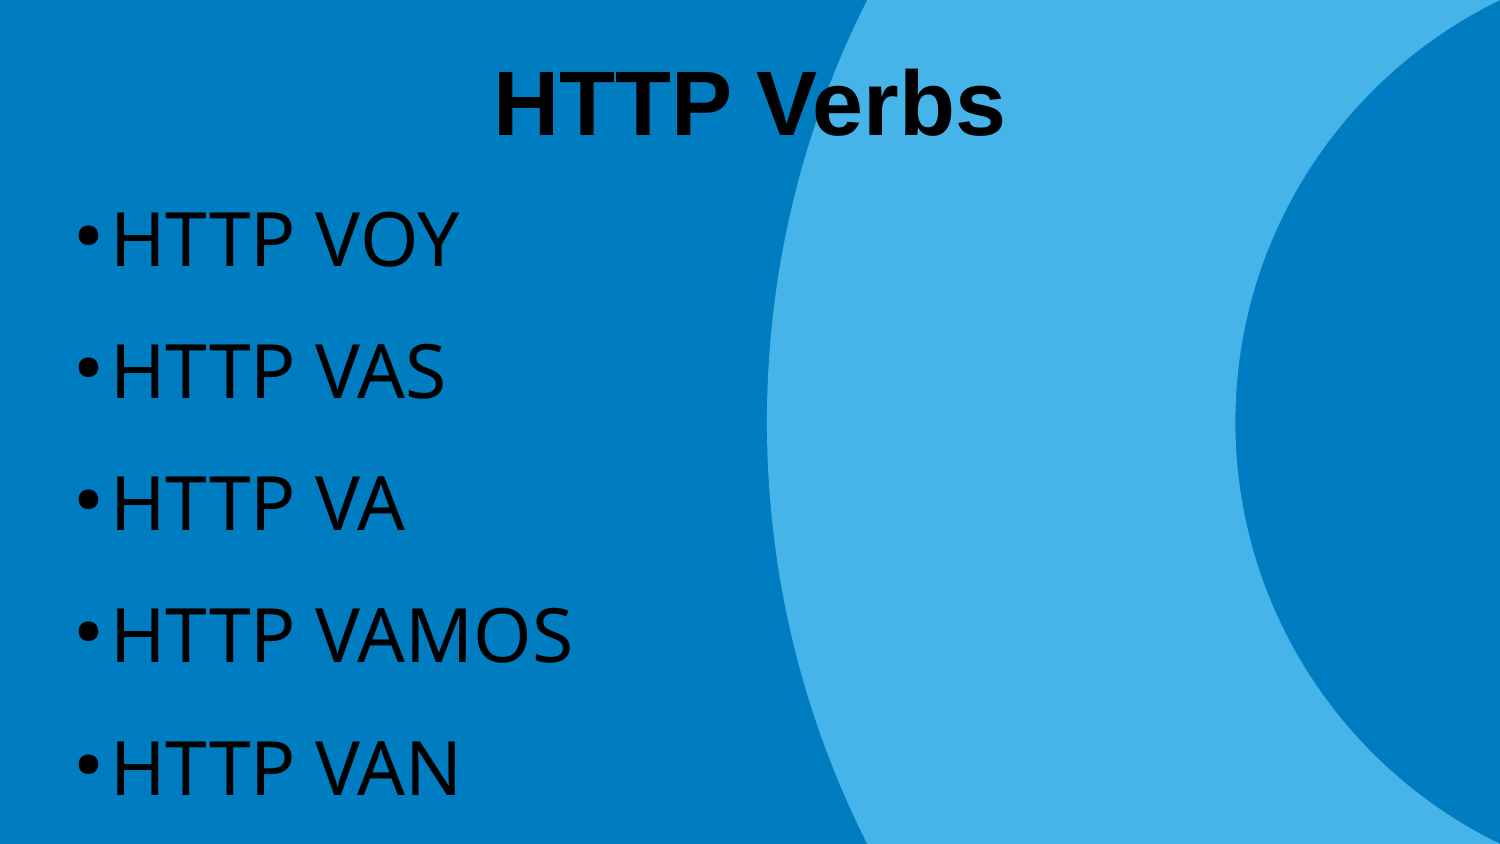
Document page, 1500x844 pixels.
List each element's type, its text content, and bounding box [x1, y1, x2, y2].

title HTTP Verbs [75, 33, 1425, 175]
subtitle HTTP VOY HTTP VAS HTTP VA HTTP VAMOS HTTP VAN [75, 223, 1425, 780]
